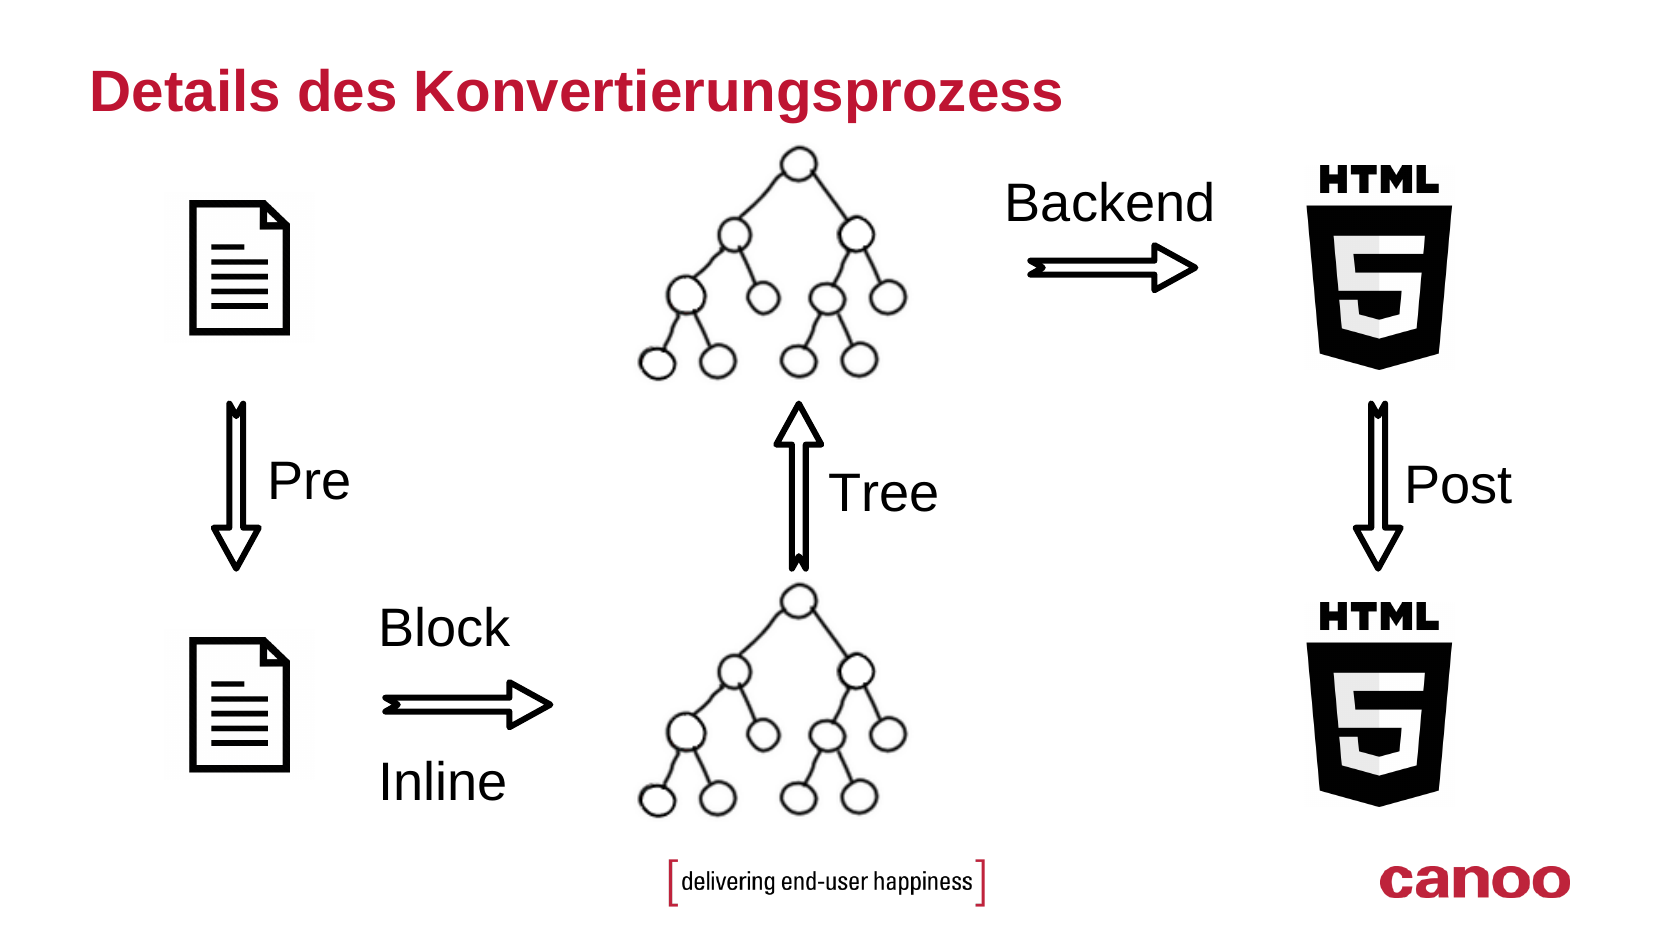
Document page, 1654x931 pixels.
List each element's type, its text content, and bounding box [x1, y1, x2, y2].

text_box Inline [363, 738, 541, 819]
text_box Pre [252, 437, 430, 518]
picture [1304, 602, 1455, 807]
text_box Post [1389, 442, 1551, 522]
picture [1304, 165, 1455, 370]
picture [621, 142, 922, 393]
text_box Backend [990, 160, 1246, 305]
title Details des Konvertierungsprozess [75, 45, 1591, 136]
text_box Tree [813, 449, 979, 530]
text_box Block [363, 585, 541, 665]
picture [662, 855, 991, 910]
picture [164, 192, 315, 343]
picture [164, 629, 315, 780]
picture [621, 579, 922, 830]
picture [1380, 866, 1570, 898]
